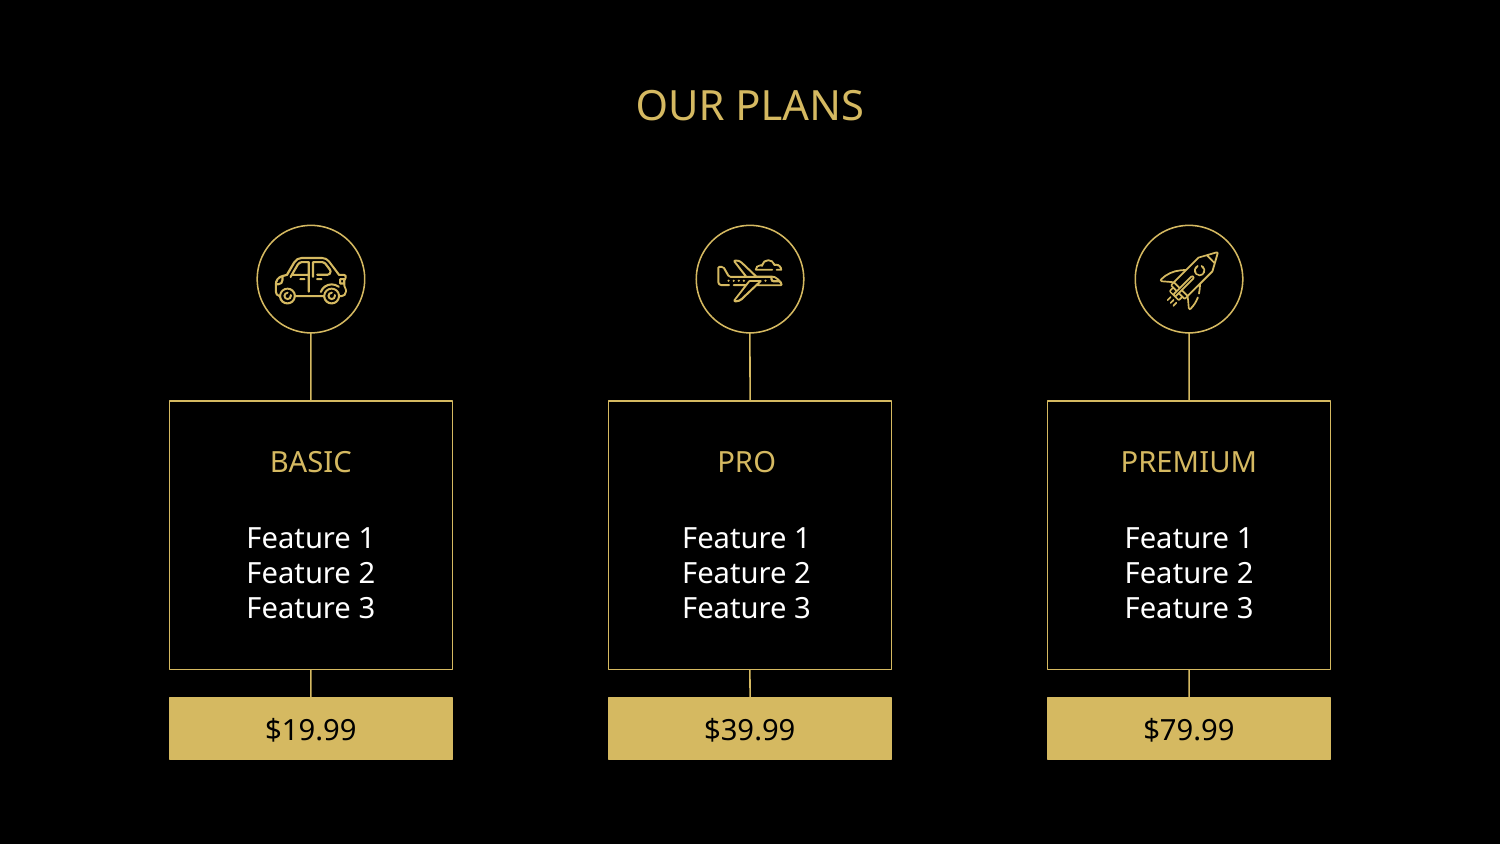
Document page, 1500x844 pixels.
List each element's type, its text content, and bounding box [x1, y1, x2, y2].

title OUR PLANS [348, 60, 1152, 144]
title BASIC [209, 437, 412, 493]
text_box $39.99 [608, 697, 892, 760]
text_box $19.99 [169, 697, 453, 760]
text_box $79.99 [1047, 697, 1331, 760]
subtitle Feature 1 Feature 2 Feature 3 [611, 504, 882, 642]
text_box [274, 256, 347, 305]
text_box [754, 259, 783, 271]
text_box [1159, 251, 1219, 311]
title PREMIUM [1087, 437, 1291, 493]
subtitle Feature 1 Feature 2 Feature 3 [176, 504, 446, 642]
subtitle Feature 1 Feature 2 Feature 3 [1054, 504, 1324, 642]
text_box [717, 259, 783, 303]
title PRO [645, 437, 848, 493]
